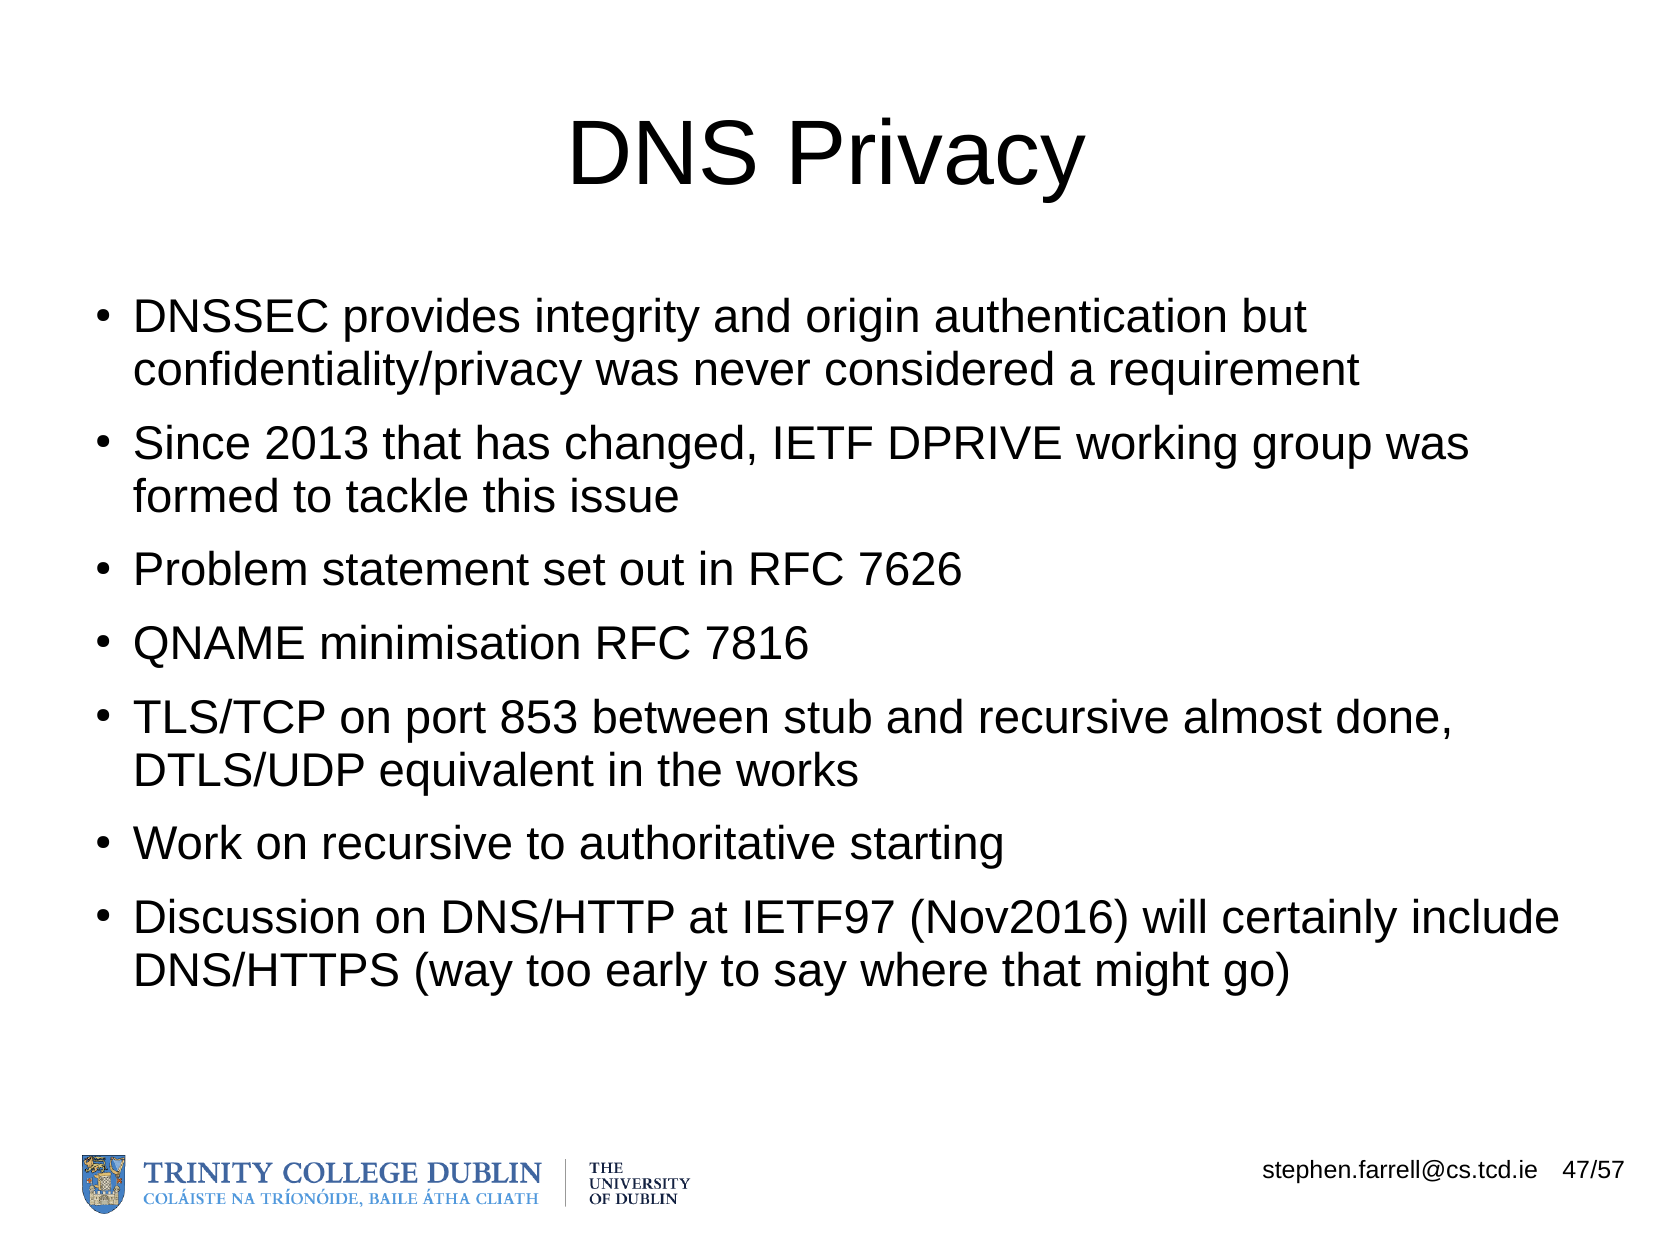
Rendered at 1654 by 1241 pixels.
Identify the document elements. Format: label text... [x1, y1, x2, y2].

list DNSSEC provides integrity and origin authentication but confidentiality/privacy was never considered a requirement Since 2013 that has changed, IETF DPRIVE working group was formed to tackle this issue Problem statement set out in RFC 7626 QNAME minimisation RFC 7816 TLS/TCP on port 853 between stub and recursive almost done, DTLS/UDP equivalent in the works Work on recursive to authoritative starting Discussion on DNS/HTTP at IETF97 (Nov2016) will certainly include DNS/HTTPS (way too early to say where that might go) [82, 290, 1571, 1010]
picture [82, 1155, 694, 1214]
title DNS Privacy [82, 49, 1571, 257]
